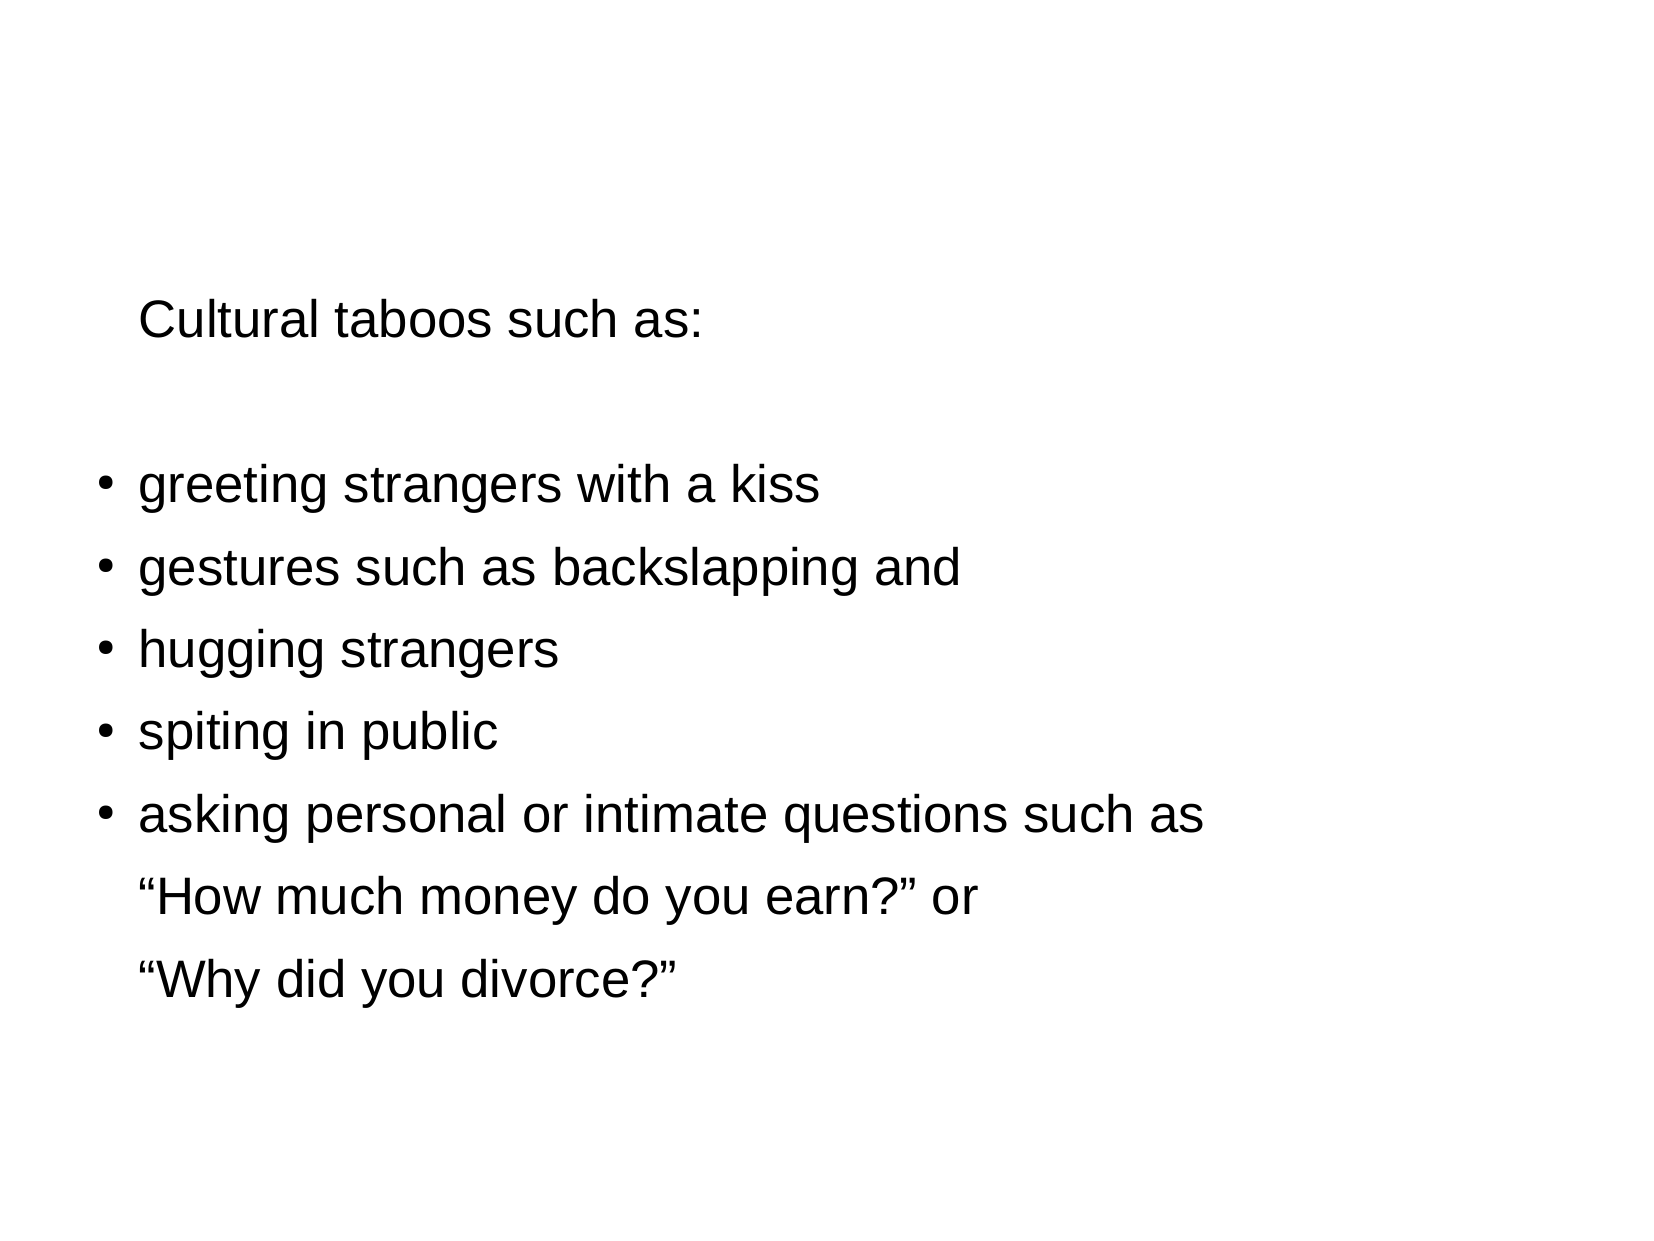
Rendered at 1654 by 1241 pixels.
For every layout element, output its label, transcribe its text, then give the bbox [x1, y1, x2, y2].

list Cultural taboos such as: greeting strangers with a kiss gestures such as backslapping and hugging strangers spiting in public asking personal or intimate questions such as “How much money do you earn?” or “Why did you divorce?” [82, 290, 1571, 1010]
